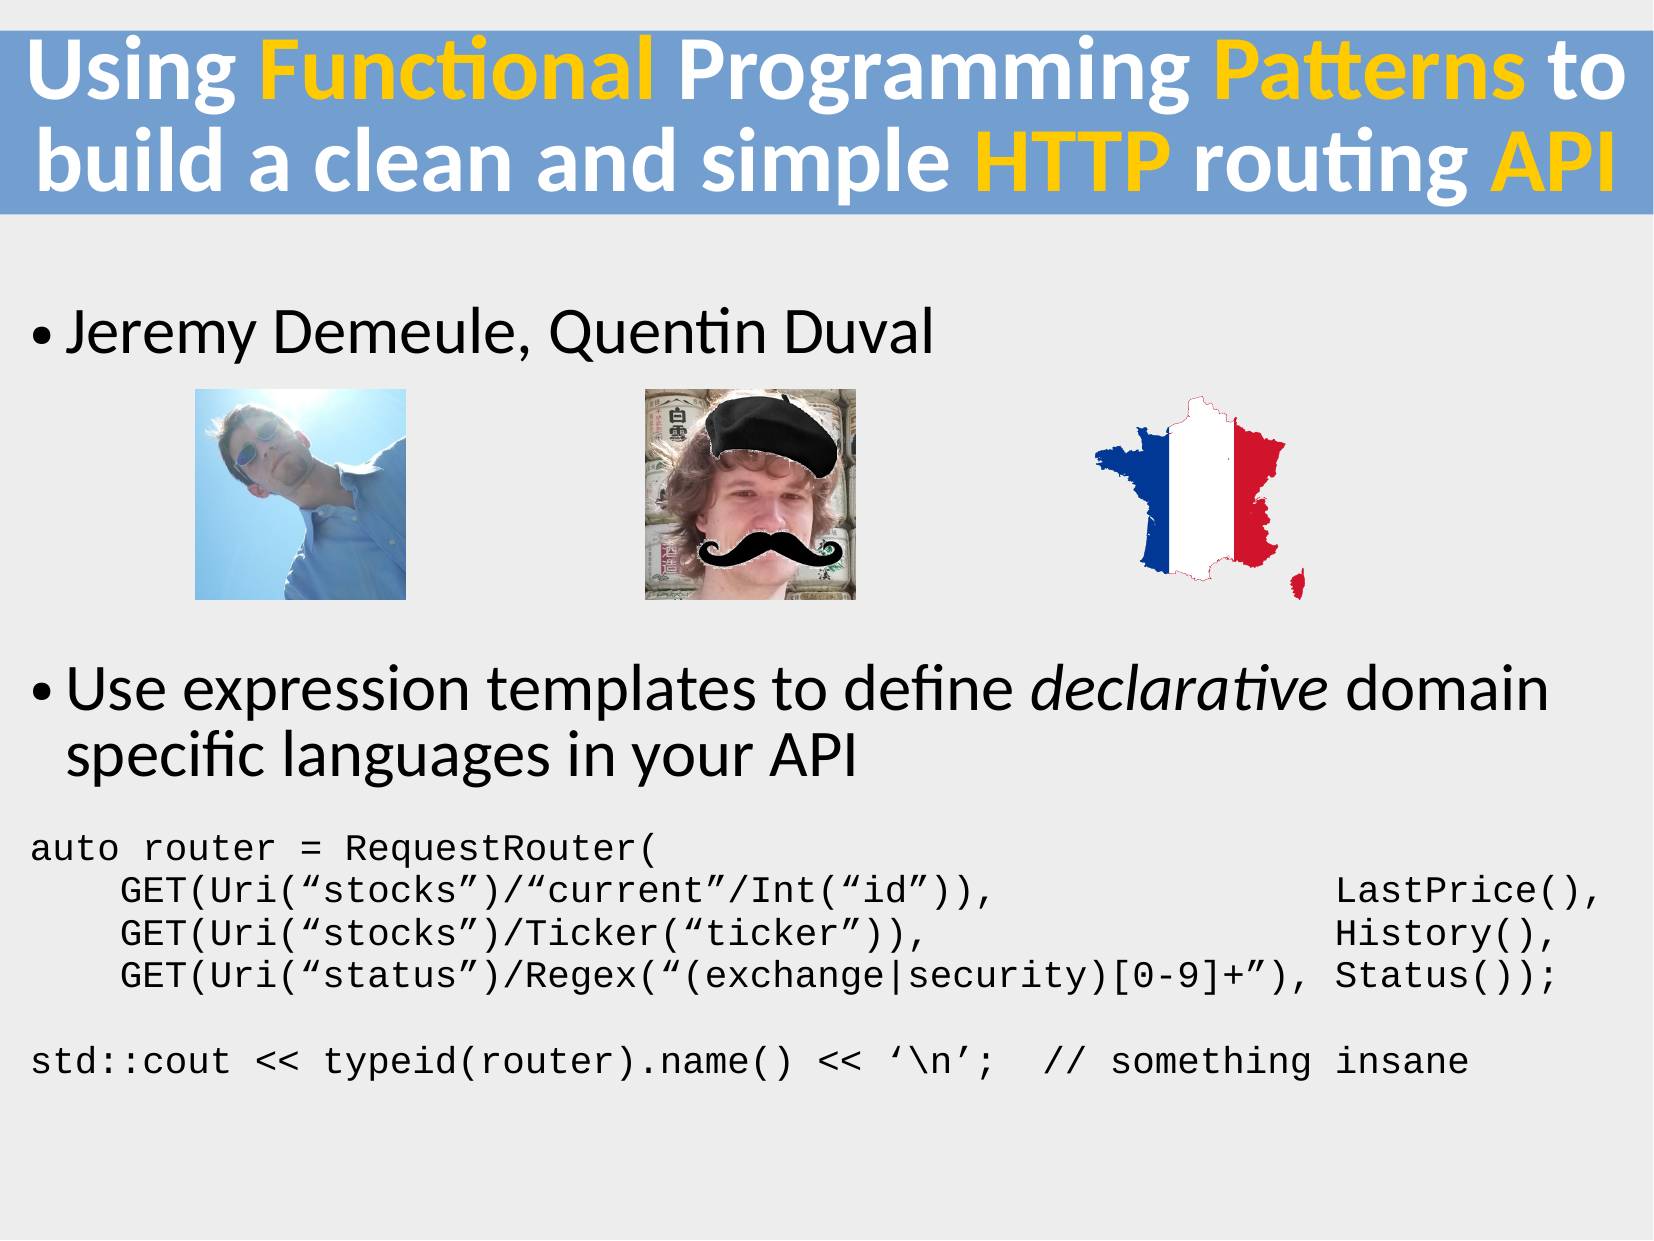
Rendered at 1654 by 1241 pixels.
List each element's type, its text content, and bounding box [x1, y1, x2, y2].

picture [1095, 396, 1306, 601]
picture [195, 389, 406, 601]
title Using Functional Programming Patterns to build a clean and simple HTTP routing API [0, 30, 1654, 215]
text_box Jeremy Demeule, Quentin Duval Use expression templates to define declarative domain specific languages in your API [15, 296, 1636, 801]
picture [645, 389, 856, 601]
text_box auto router = RequestRouter( GET(Uri(“stocks”)/“current”/Int(“id”)), LastPrice(), GET(Uri(“stocks”)/Ticker(“ticker”)), History(), GET(Uri(“status”)/Regex(“(exchange|security)[0-9]+”), Status()); std::cout << typeid(router).name() << ‘\n’; // something insane [15, 821, 1621, 1092]
